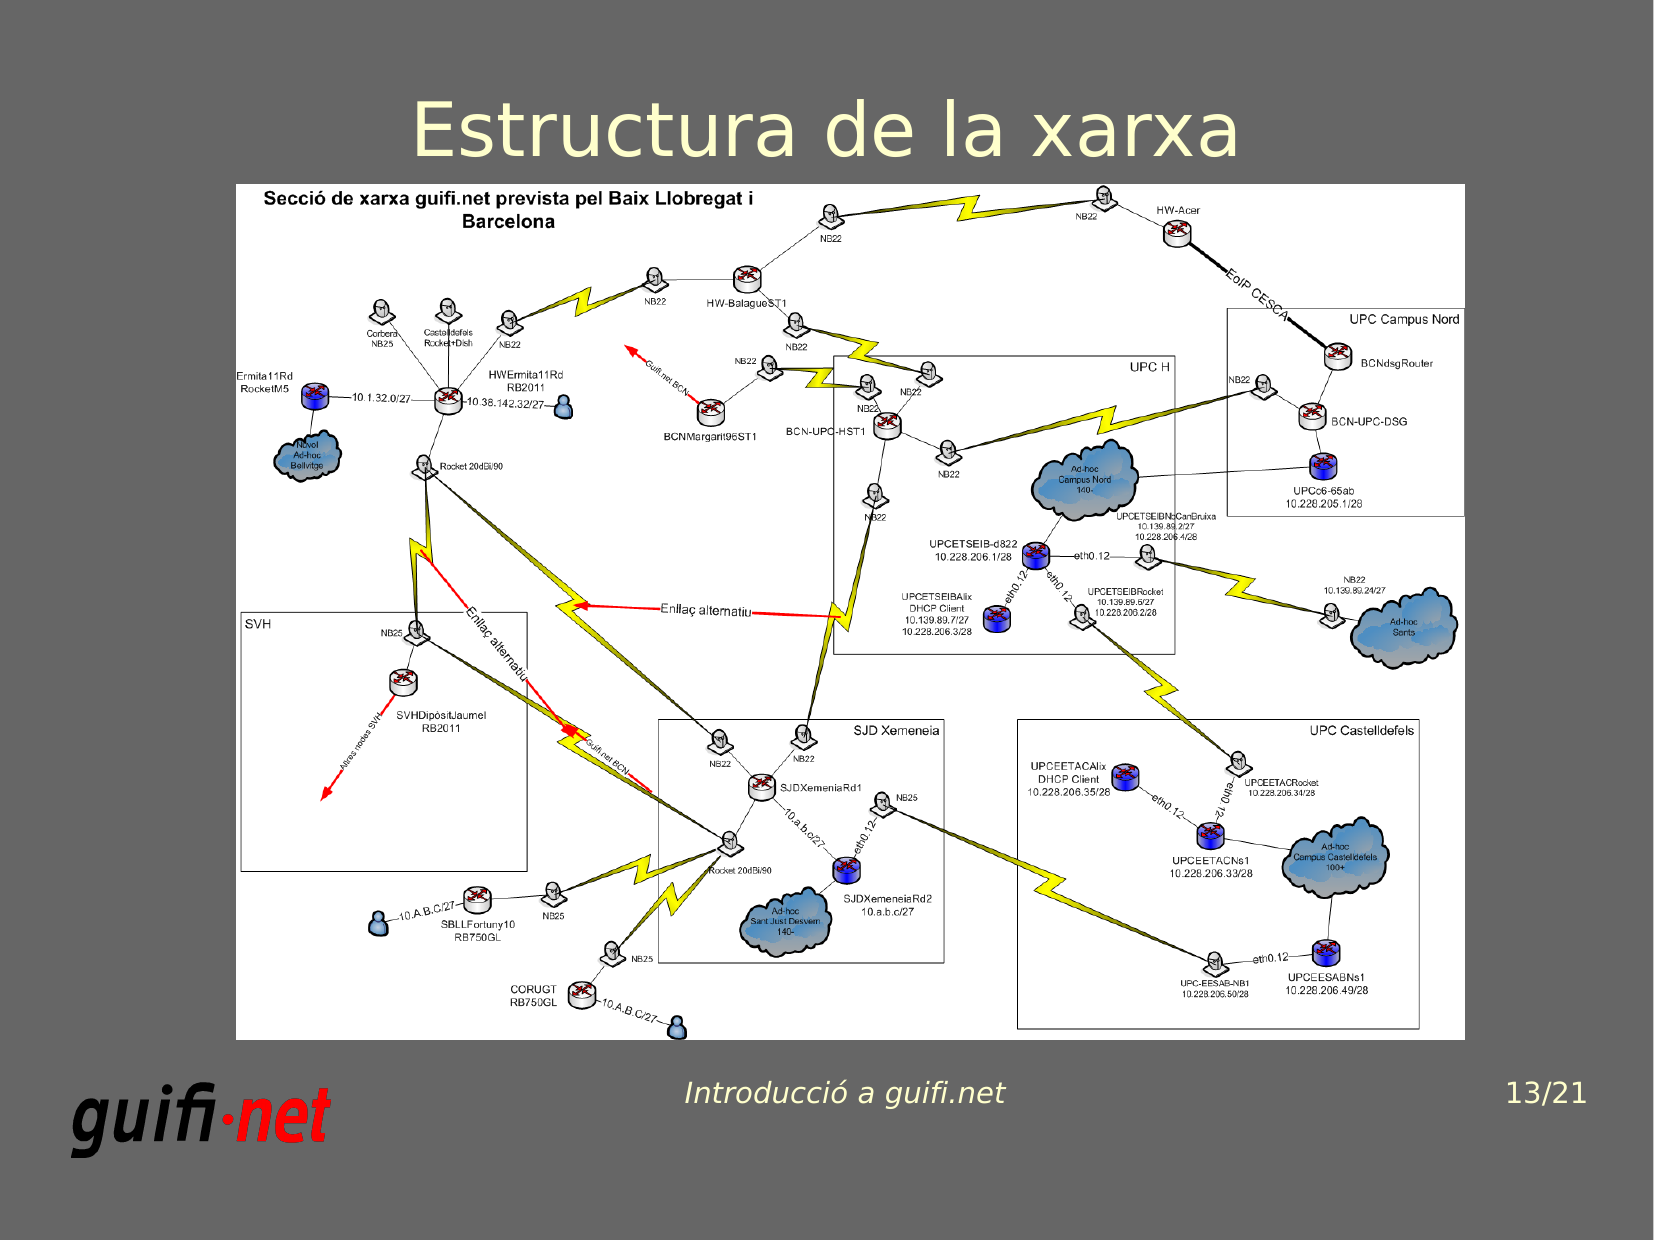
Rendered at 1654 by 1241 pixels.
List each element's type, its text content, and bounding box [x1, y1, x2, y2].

picture [71, 1082, 331, 1158]
picture [236, 184, 1465, 1040]
title Estructura de la xarxa [82, 49, 1571, 213]
